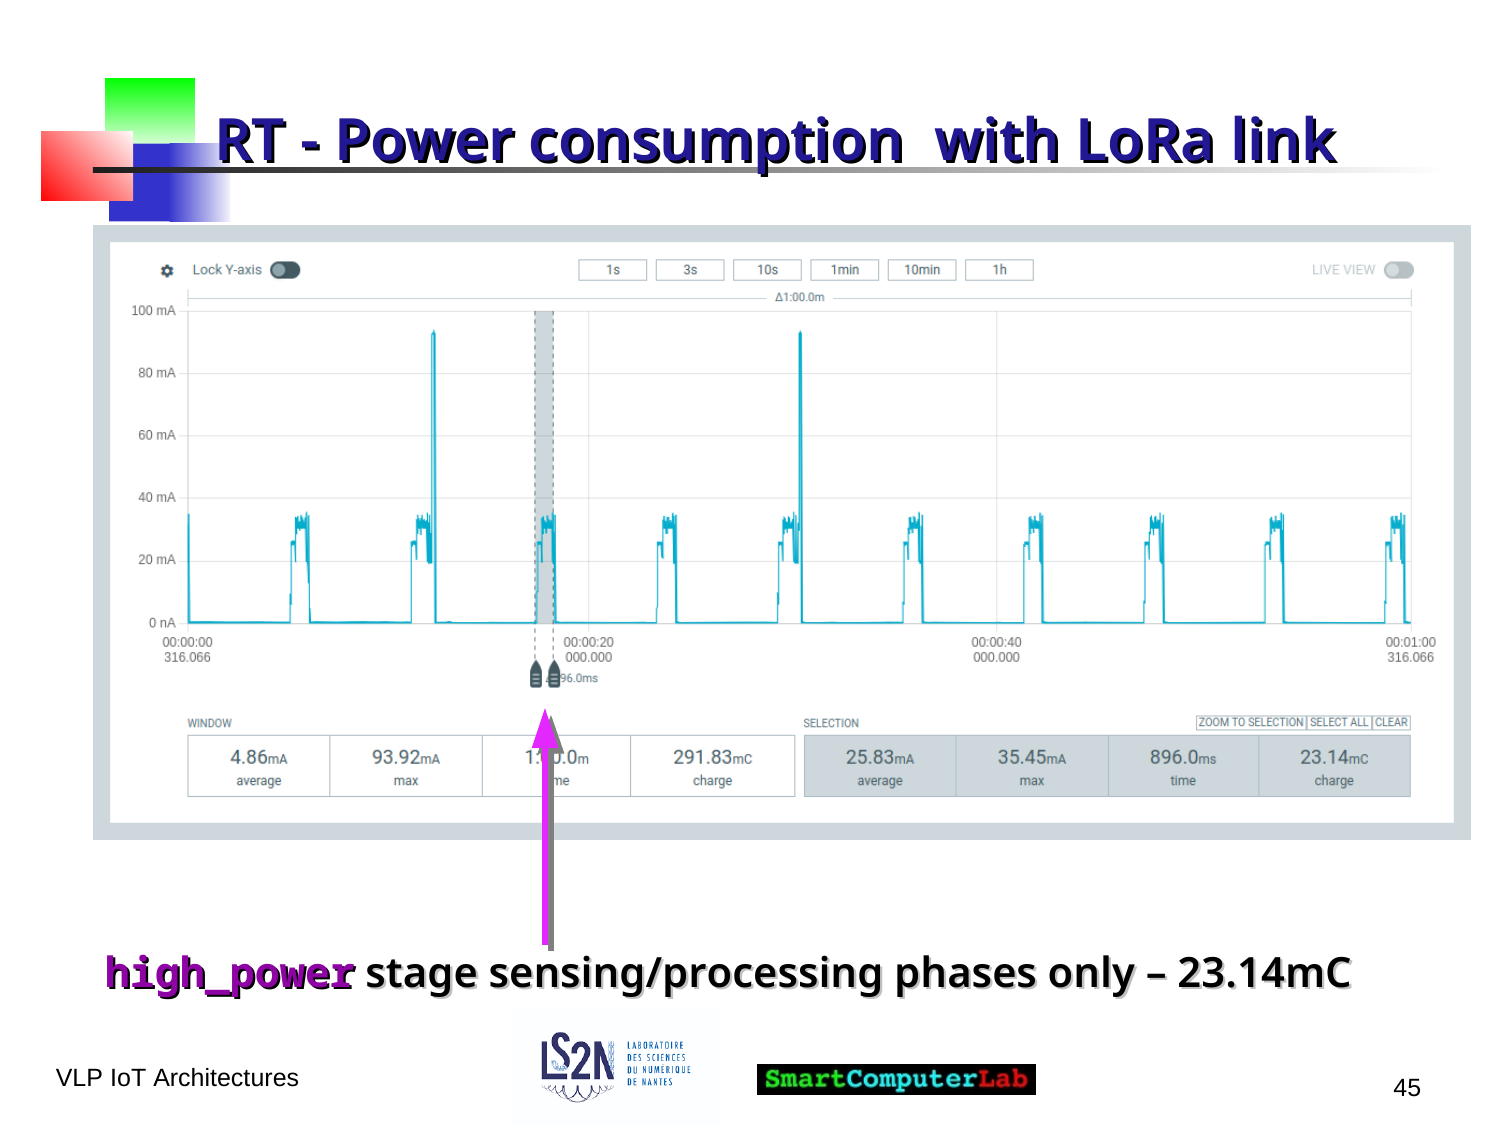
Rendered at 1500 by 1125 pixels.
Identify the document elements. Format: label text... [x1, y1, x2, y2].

picture [757, 1064, 1036, 1095]
picture [510, 1014, 721, 1125]
text_box high_power stage sensing/processing phases only – 23.14mC [90, 938, 1441, 1014]
picture [93, 225, 1471, 841]
title RT - Power consumption with LoRa link [199, 84, 1424, 180]
